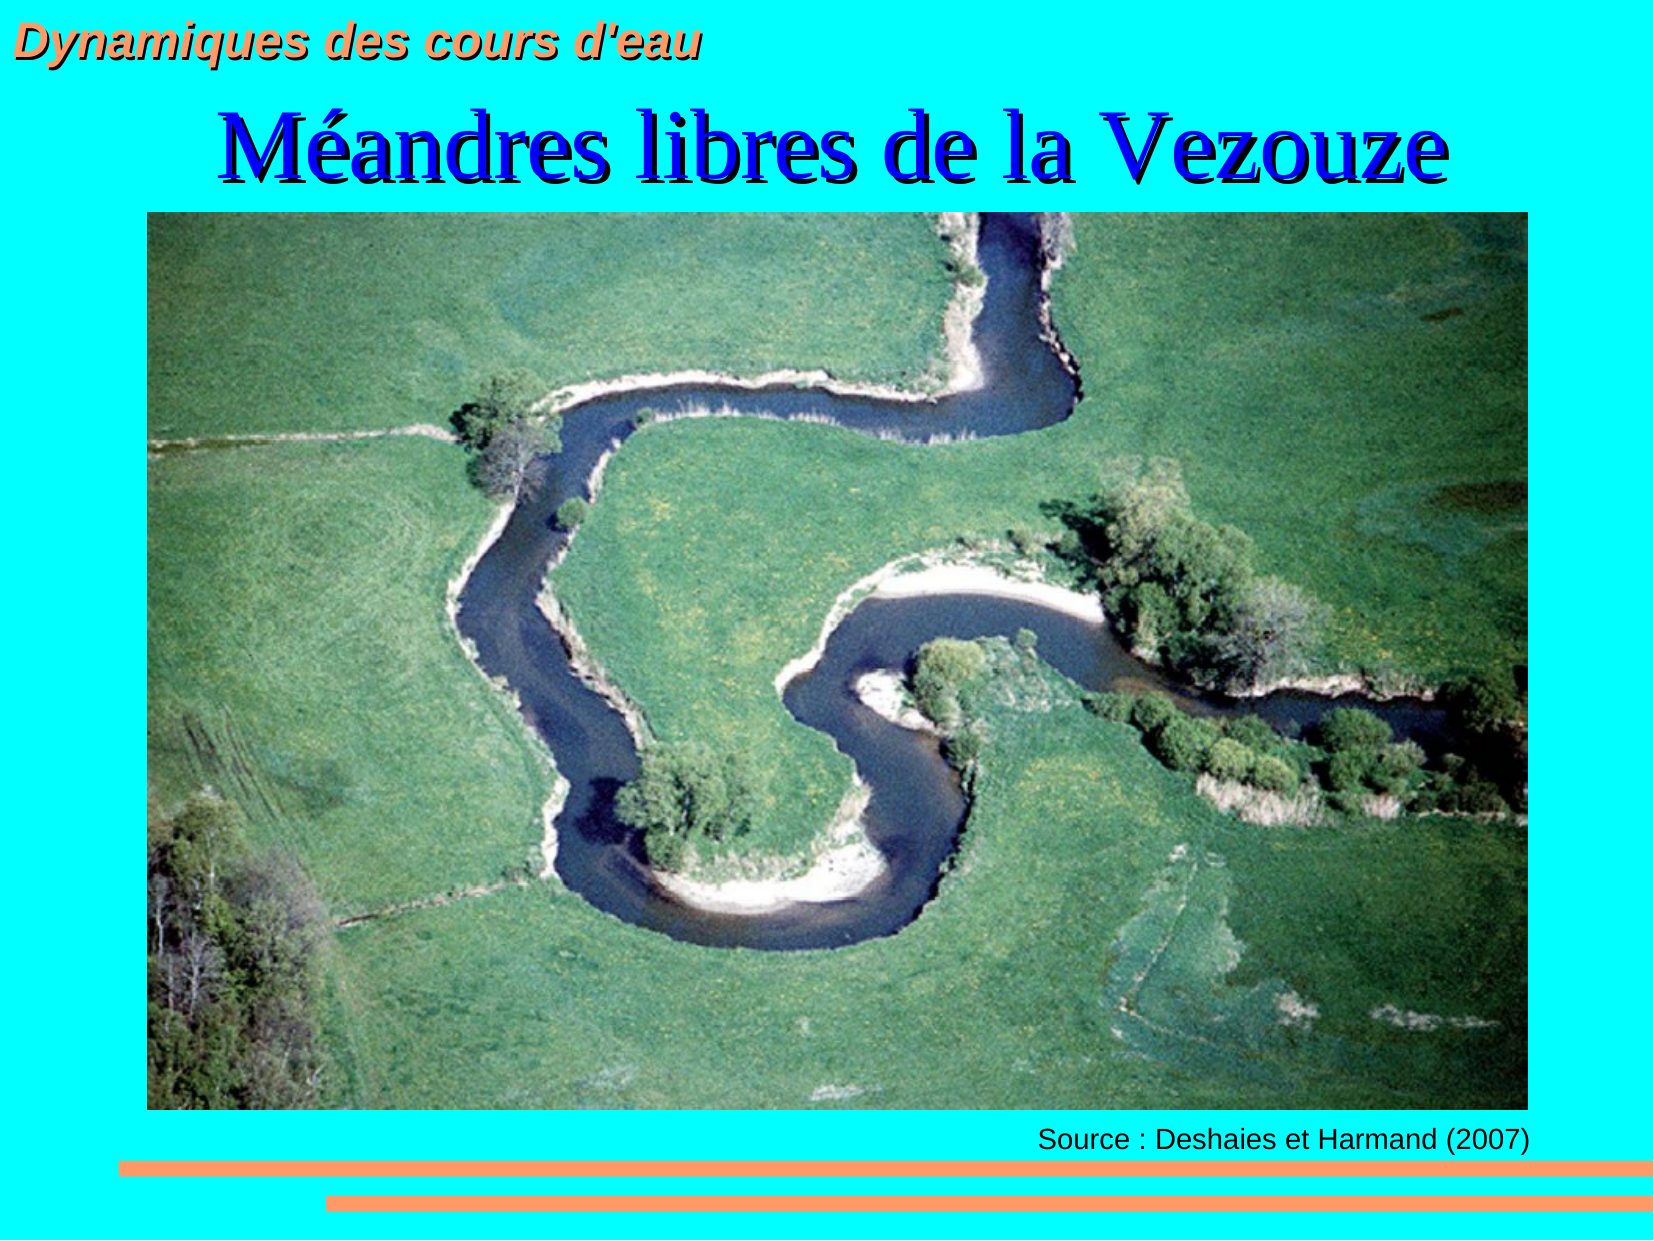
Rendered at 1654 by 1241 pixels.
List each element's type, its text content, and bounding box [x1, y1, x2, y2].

text_box Méandres libres de la Vezouze [200, 82, 1465, 209]
picture [147, 212, 1528, 1110]
text_box Source : Deshaies et Harmand (2007) [1022, 1115, 1546, 1164]
title Dynamiques des cours d'eau [5, 4, 709, 77]
